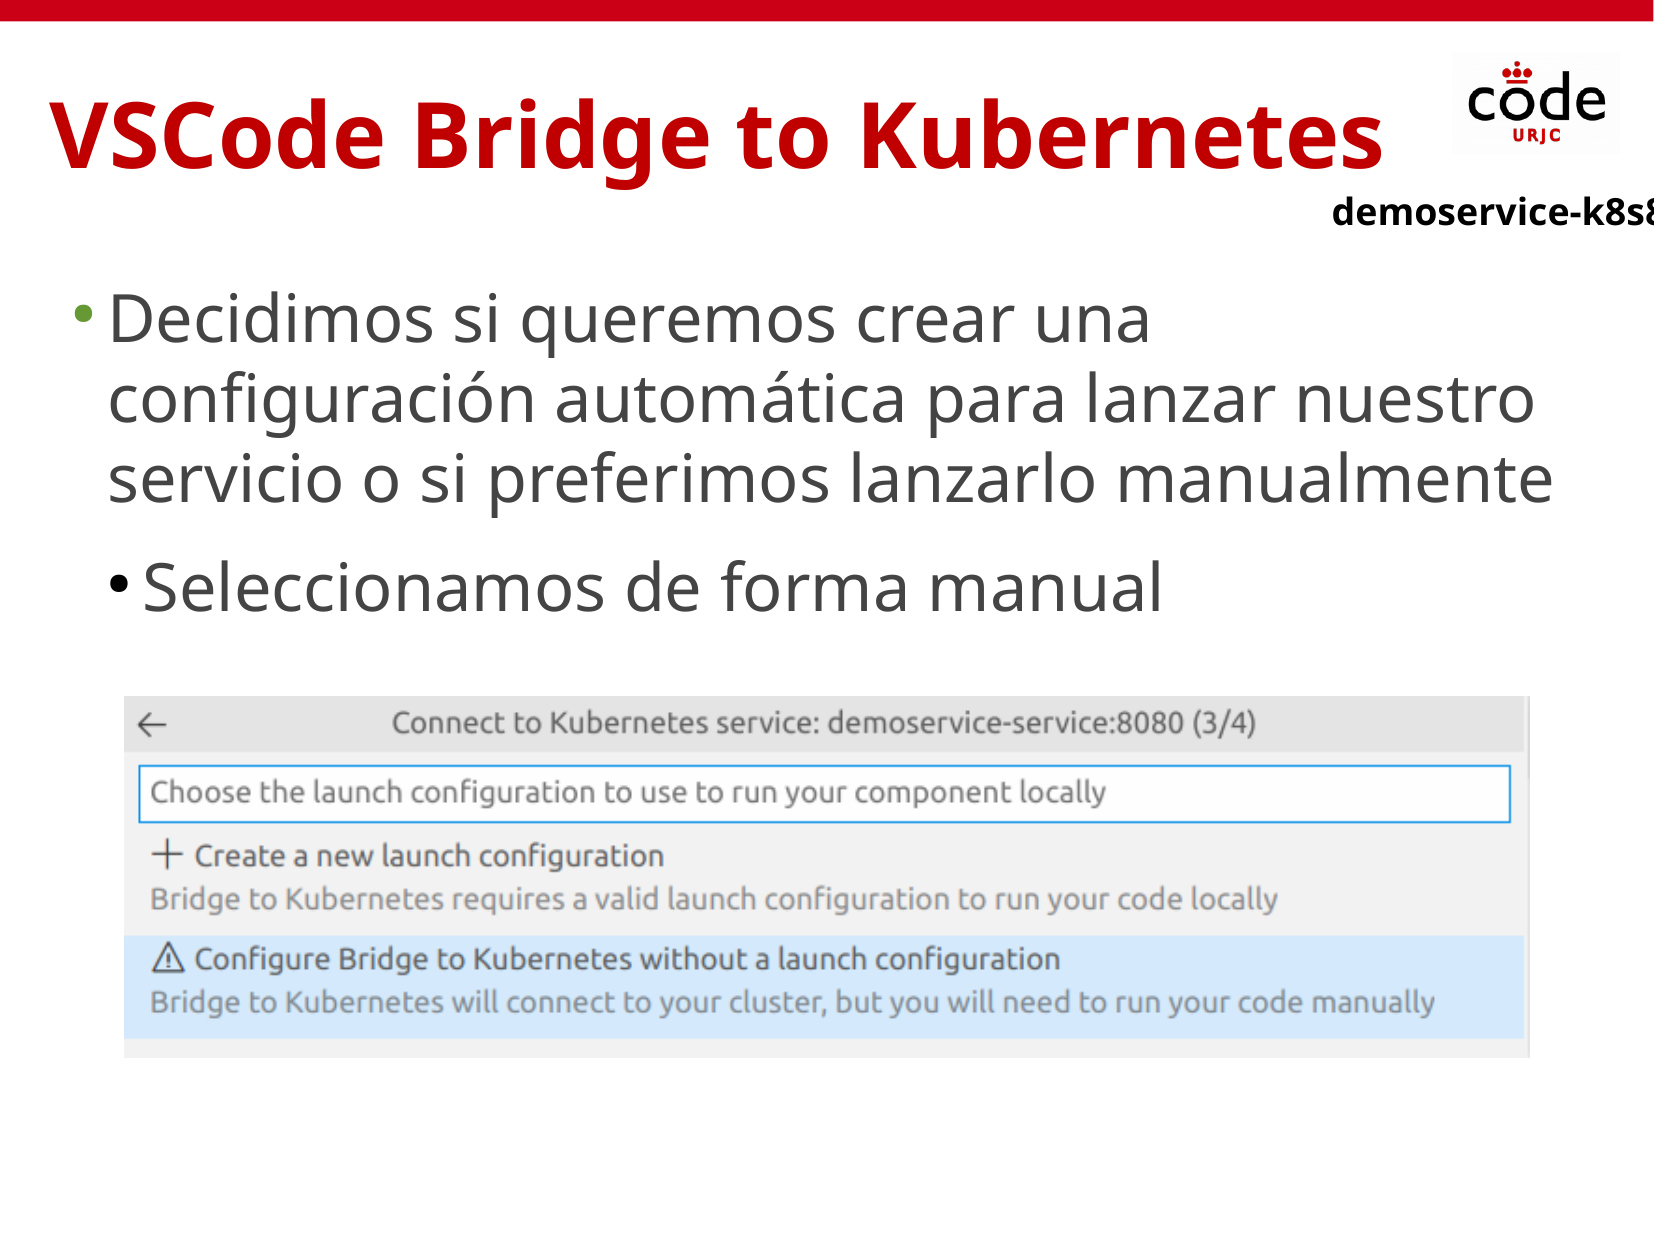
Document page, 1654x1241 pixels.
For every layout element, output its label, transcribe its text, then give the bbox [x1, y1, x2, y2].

title VSCode Bridge to Kubernetes [34, 62, 1437, 126]
list Decidimos si queremos crear una configuración automática para lanzar nuestro servicio o si preferimos lanzarlo manualmente Seleccionamos de forma manual [56, 268, 1583, 1107]
picture [124, 696, 1530, 1058]
text_box demoservice-k8s8 [1316, 178, 1654, 242]
picture [1452, 52, 1620, 154]
